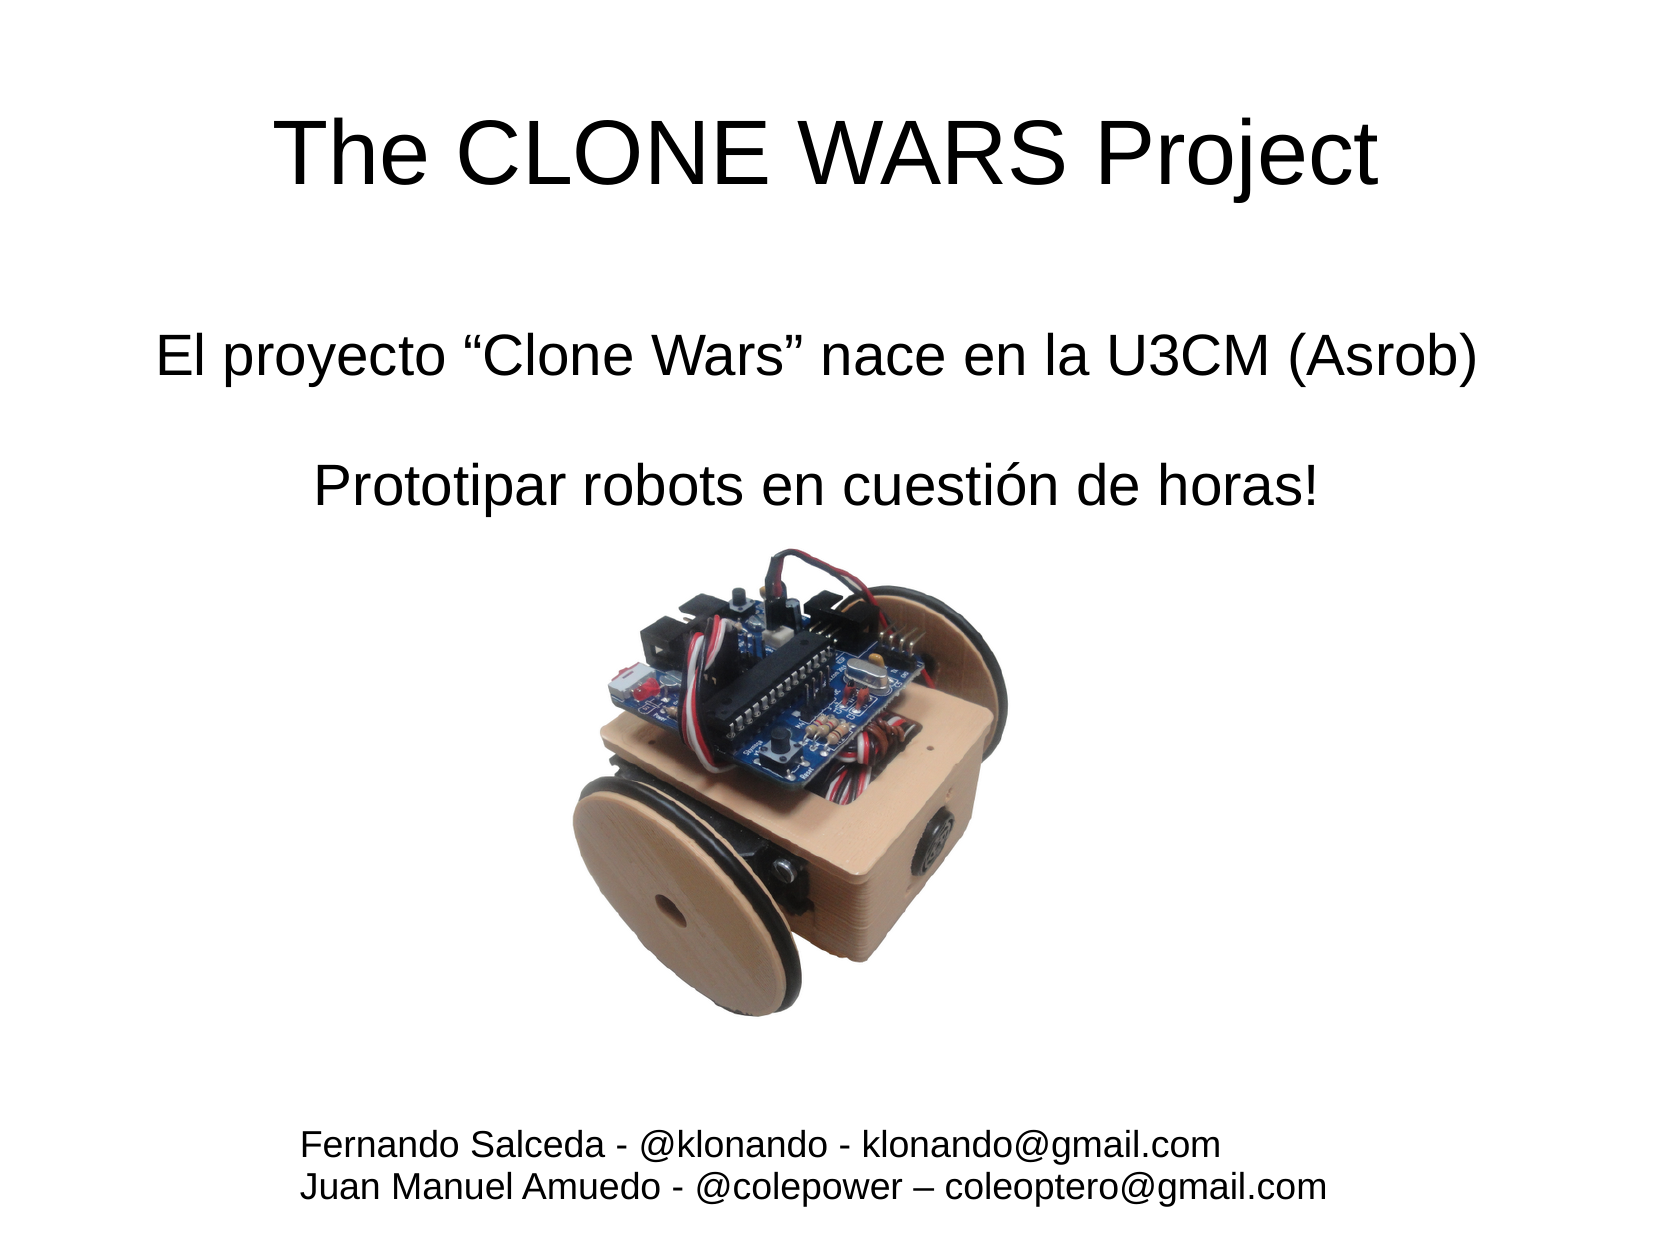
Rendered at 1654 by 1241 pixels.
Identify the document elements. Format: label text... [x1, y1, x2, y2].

text_box Fernando Salceda - @klonando - klonando@gmail.com Juan Manuel Amuedo - @colepower – coleoptero@gmail.com [285, 1116, 1343, 1216]
picture [561, 539, 1021, 1025]
subtitle El proyecto “Clone Wars” nace en la U3CM (Asrob) Prototipar robots en cuestión de horas! [90, 240, 1546, 601]
title The CLONE WARS Project [82, 49, 1571, 257]
